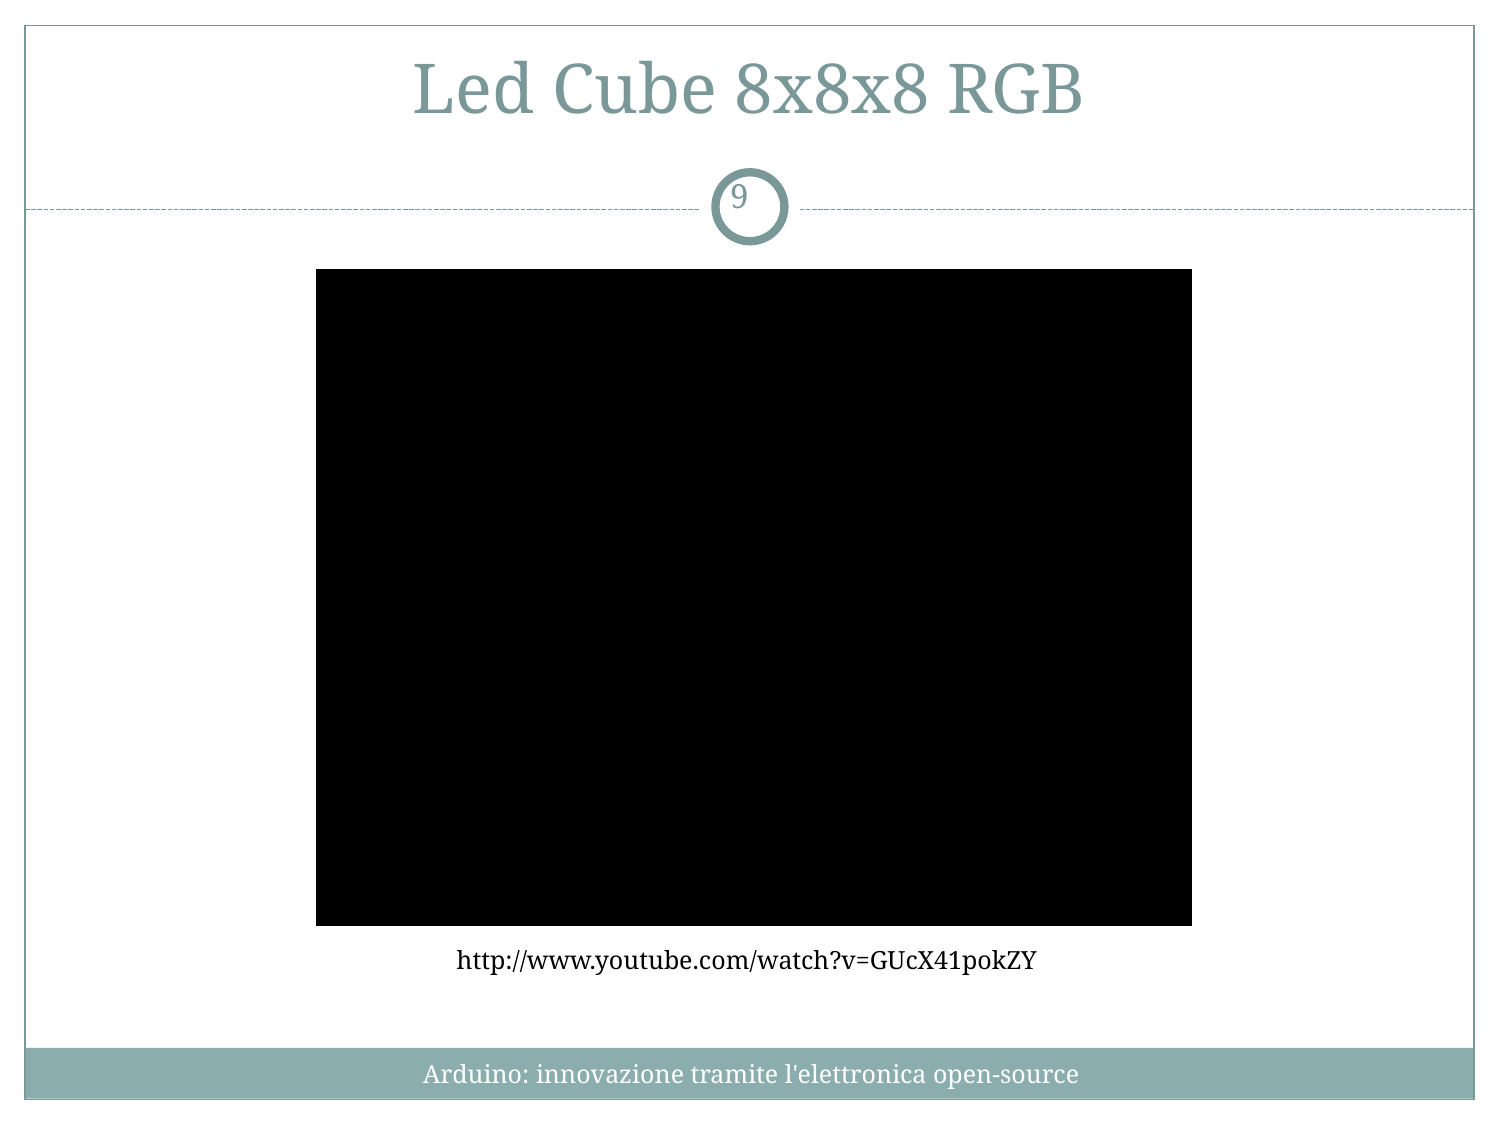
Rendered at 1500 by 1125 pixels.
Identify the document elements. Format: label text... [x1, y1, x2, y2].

slide_number <numero> [715, 168, 791, 241]
title Led Cube 8x8x8 RGB [49, 37, 1450, 162]
footer Arduino: innovazione tramite l'elettronica open-source [50, 1051, 1454, 1112]
picture [316, 269, 1192, 926]
list http://www.youtube.com/watch?v=GUcX41pokZY [49, 937, 1445, 1043]
